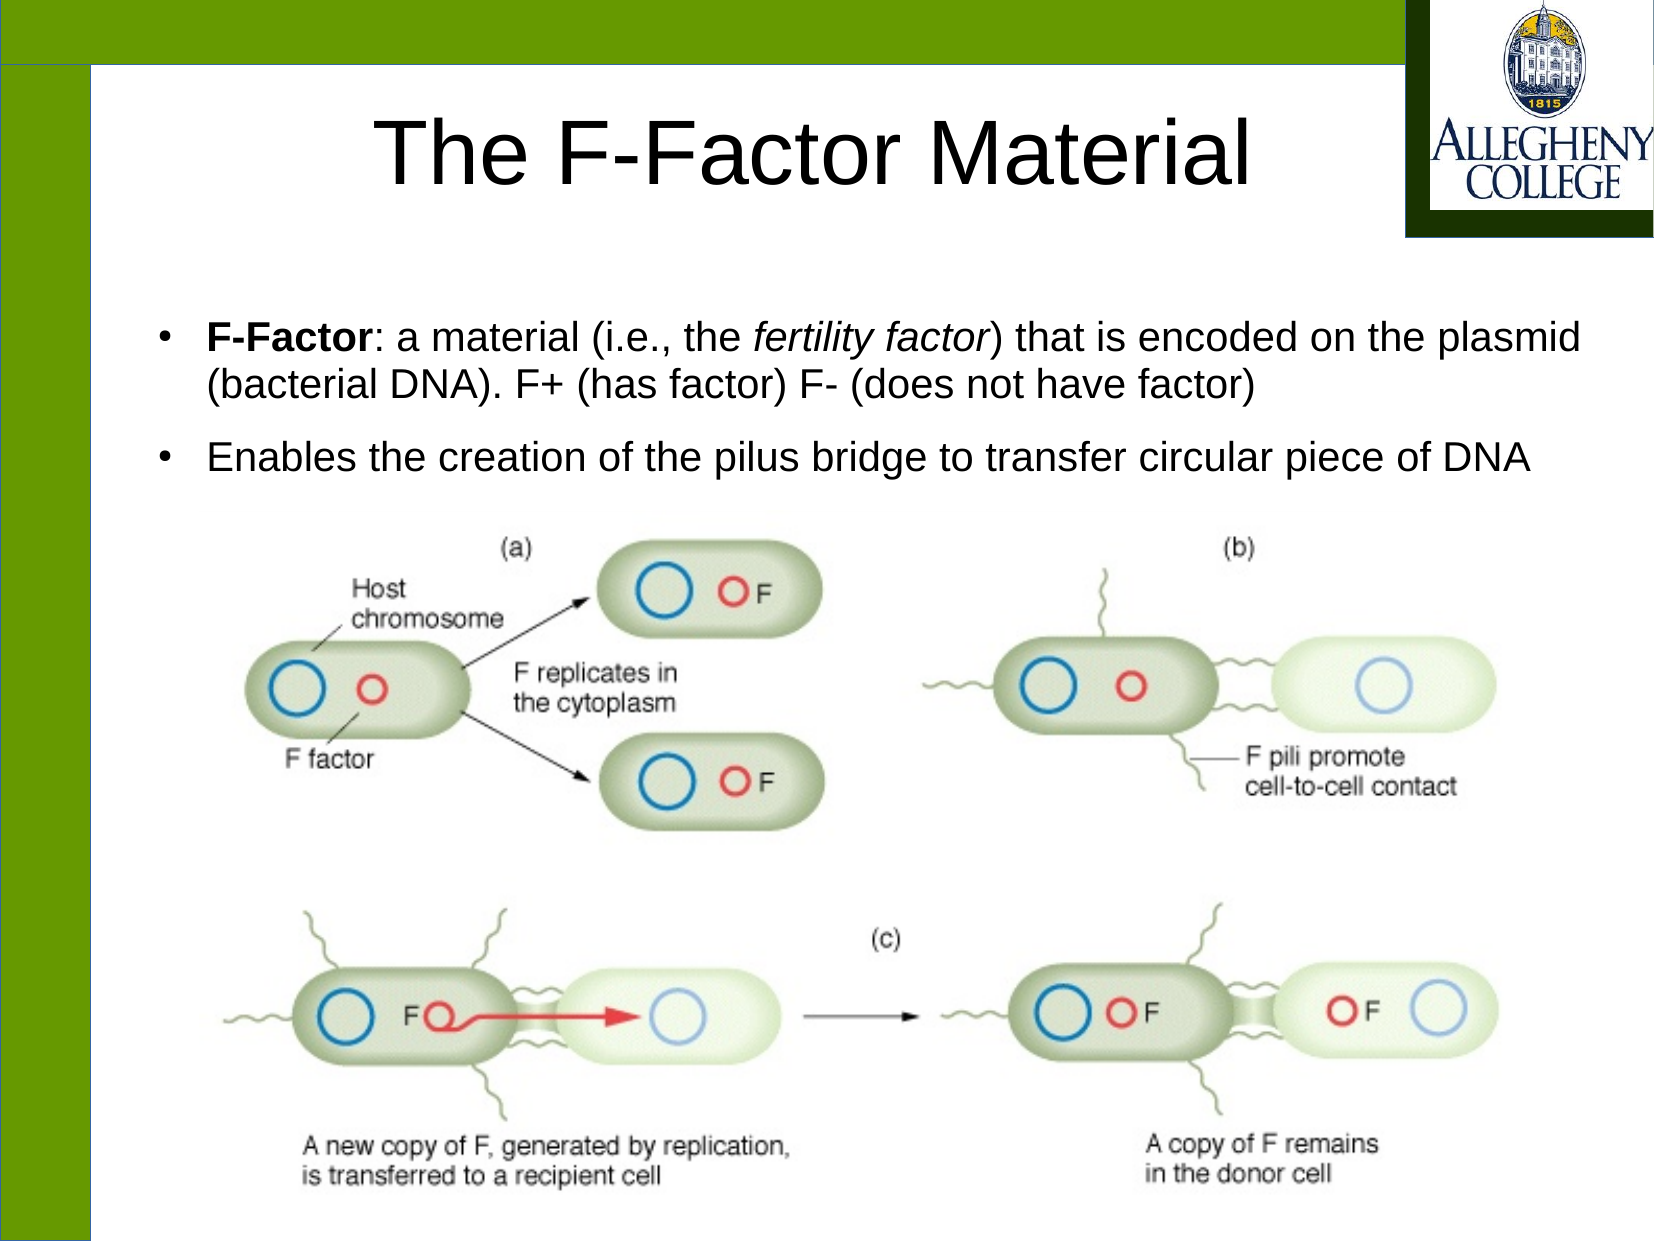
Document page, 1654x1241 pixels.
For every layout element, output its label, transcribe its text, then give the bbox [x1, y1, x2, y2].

title The F-Factor Material [112, 65, 1515, 257]
picture [199, 510, 1518, 1220]
list F-Factor: a material (i.e., the fertility factor) that is encoded on the plasmid (bacterial DNA). F+ (has factor) F- (does not have factor) Enables the creation of the pilus bridge to transfer circular piece of DNA [141, 313, 1630, 484]
picture [1430, 0, 1654, 210]
text_box [0, 0, 1654, 1241]
